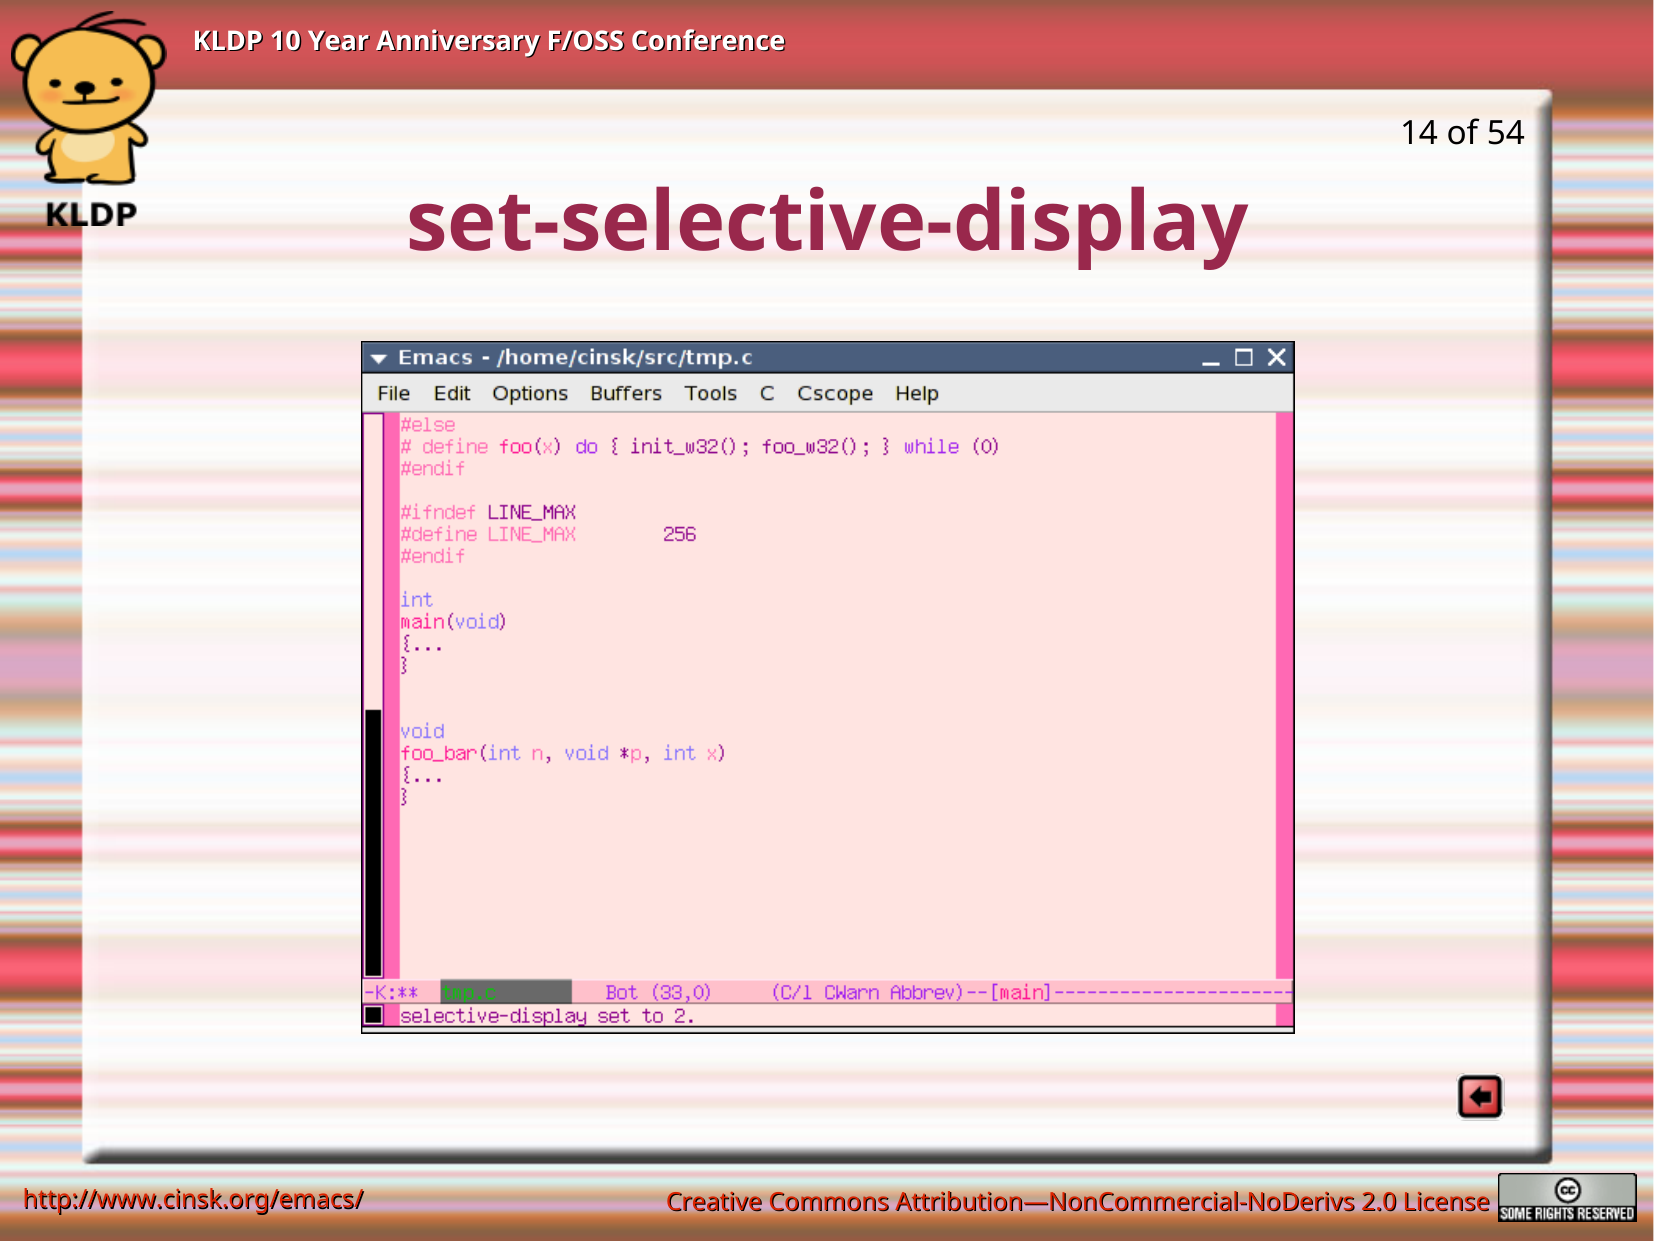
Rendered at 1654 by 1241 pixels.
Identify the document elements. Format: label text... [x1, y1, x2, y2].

title set-selective-display [121, 114, 1534, 322]
picture [0, 0, 1654, 1241]
